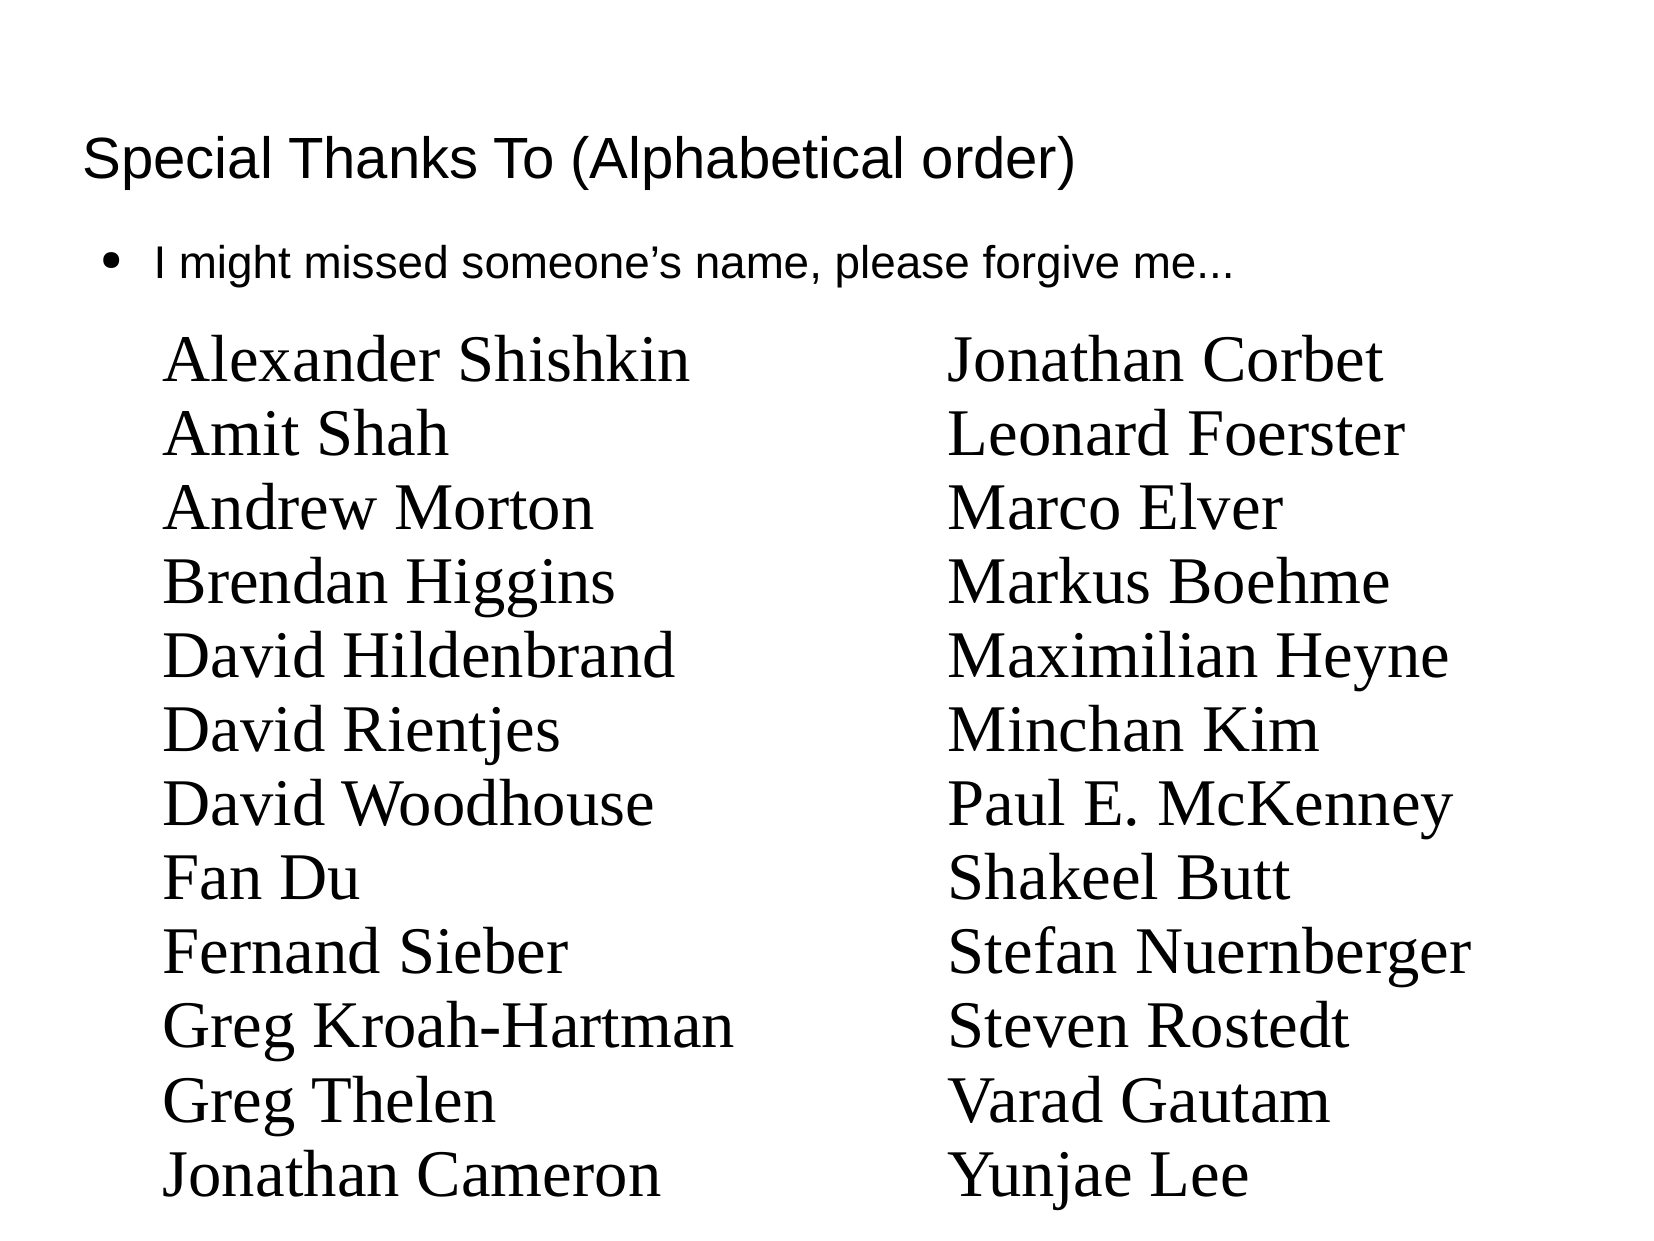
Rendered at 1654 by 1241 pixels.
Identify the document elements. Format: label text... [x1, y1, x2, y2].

title Special Thanks To (Alphabetical order) [82, 93, 1636, 224]
list I might missed someone’s name, please forgive me... [82, 236, 1571, 1111]
text_box Jonathan Corbet Leonard Foerster Marco Elver Markus Boehme Maximilian Heyne Minchan Kim Paul E. McKenney Shakeel Butt Stefan Nuernberger Steven Rostedt Varad Gautam Yunjae Lee [933, 314, 1594, 1241]
text_box Alexander Shishkin Amit Shah Andrew Morton Brendan Higgins David Hildenbrand David Rientjes David Woodhouse Fan Du Fernand Sieber Greg Kroah-Hartman Greg Thelen Jonathan Cameron [147, 314, 808, 1219]
